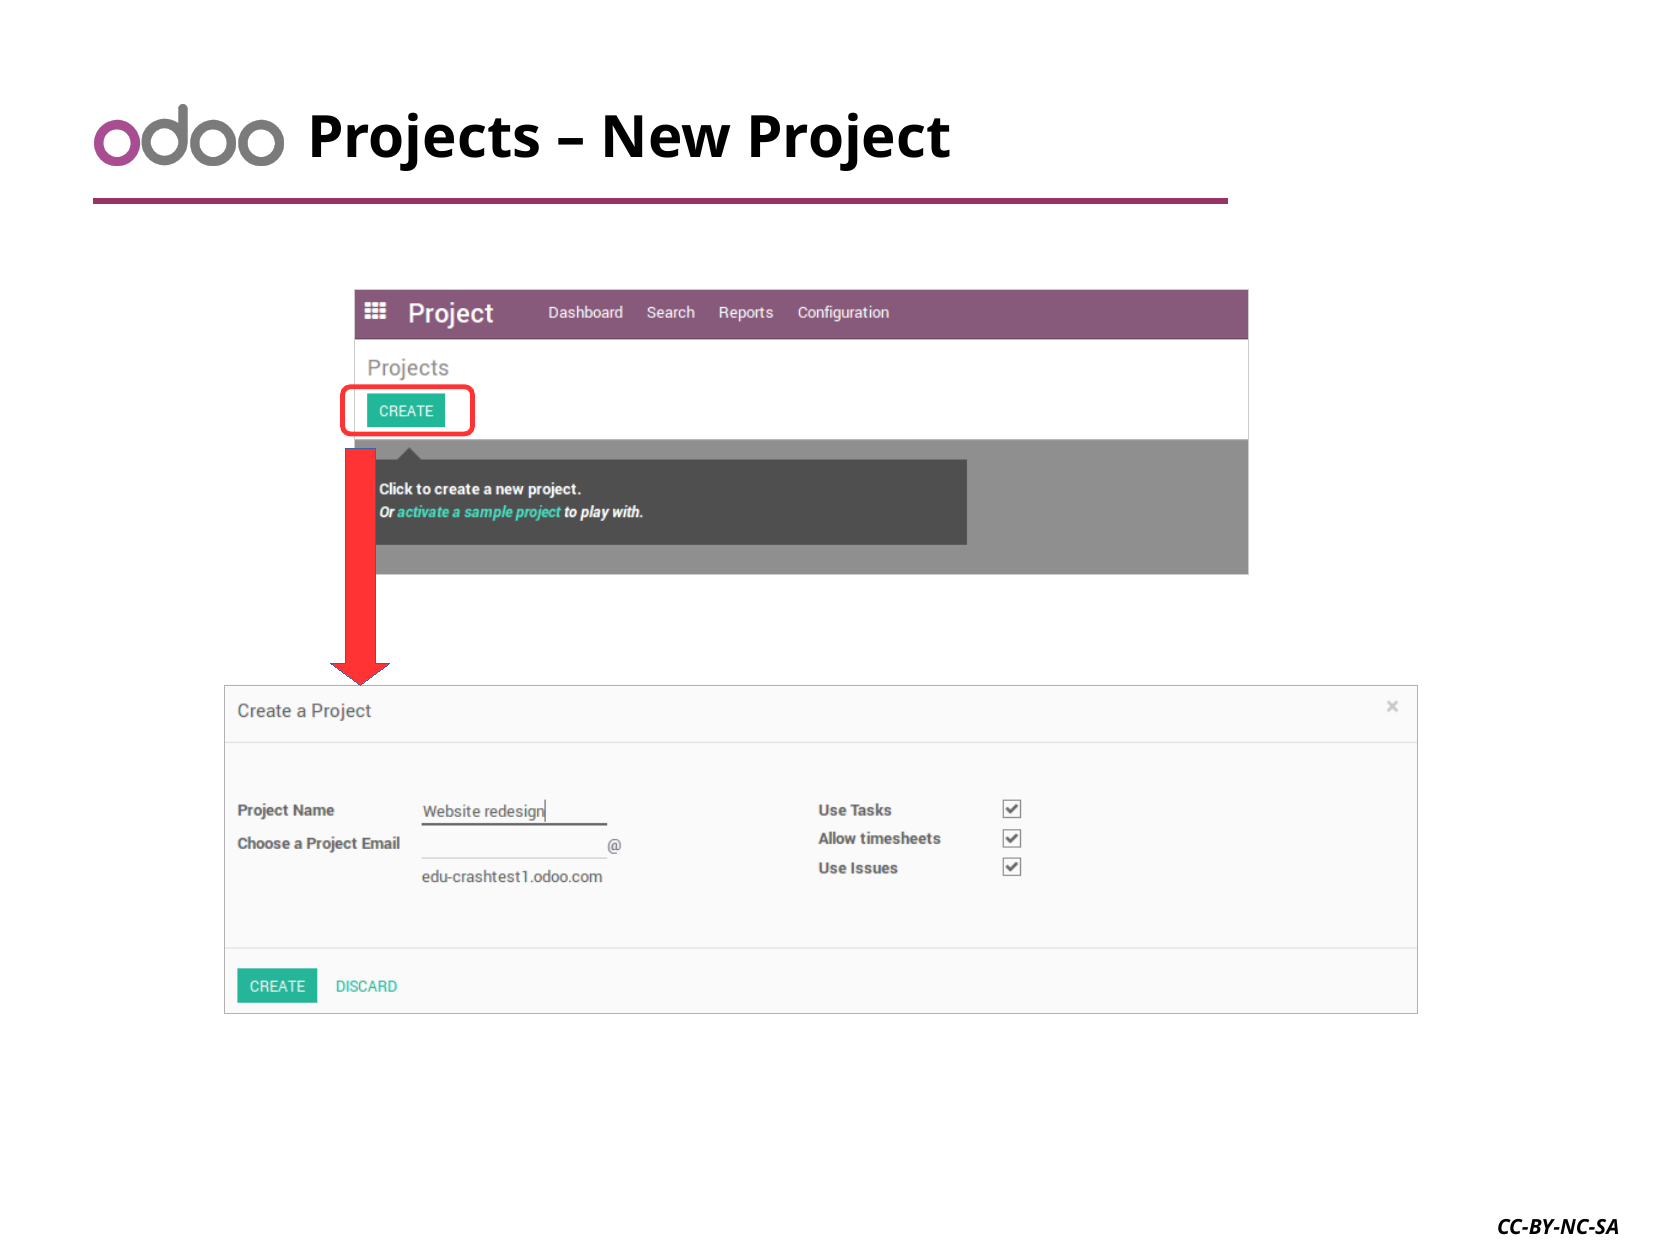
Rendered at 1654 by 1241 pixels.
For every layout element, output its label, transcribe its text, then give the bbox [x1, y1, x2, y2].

picture [94, 104, 284, 166]
picture [224, 684, 1418, 1014]
text_box [342, 386, 473, 434]
picture [354, 289, 1249, 575]
text_box CC-BY-NC-SA [1482, 1204, 1654, 1241]
title Projects – New Project [307, 31, 1570, 239]
text_box [330, 448, 390, 686]
